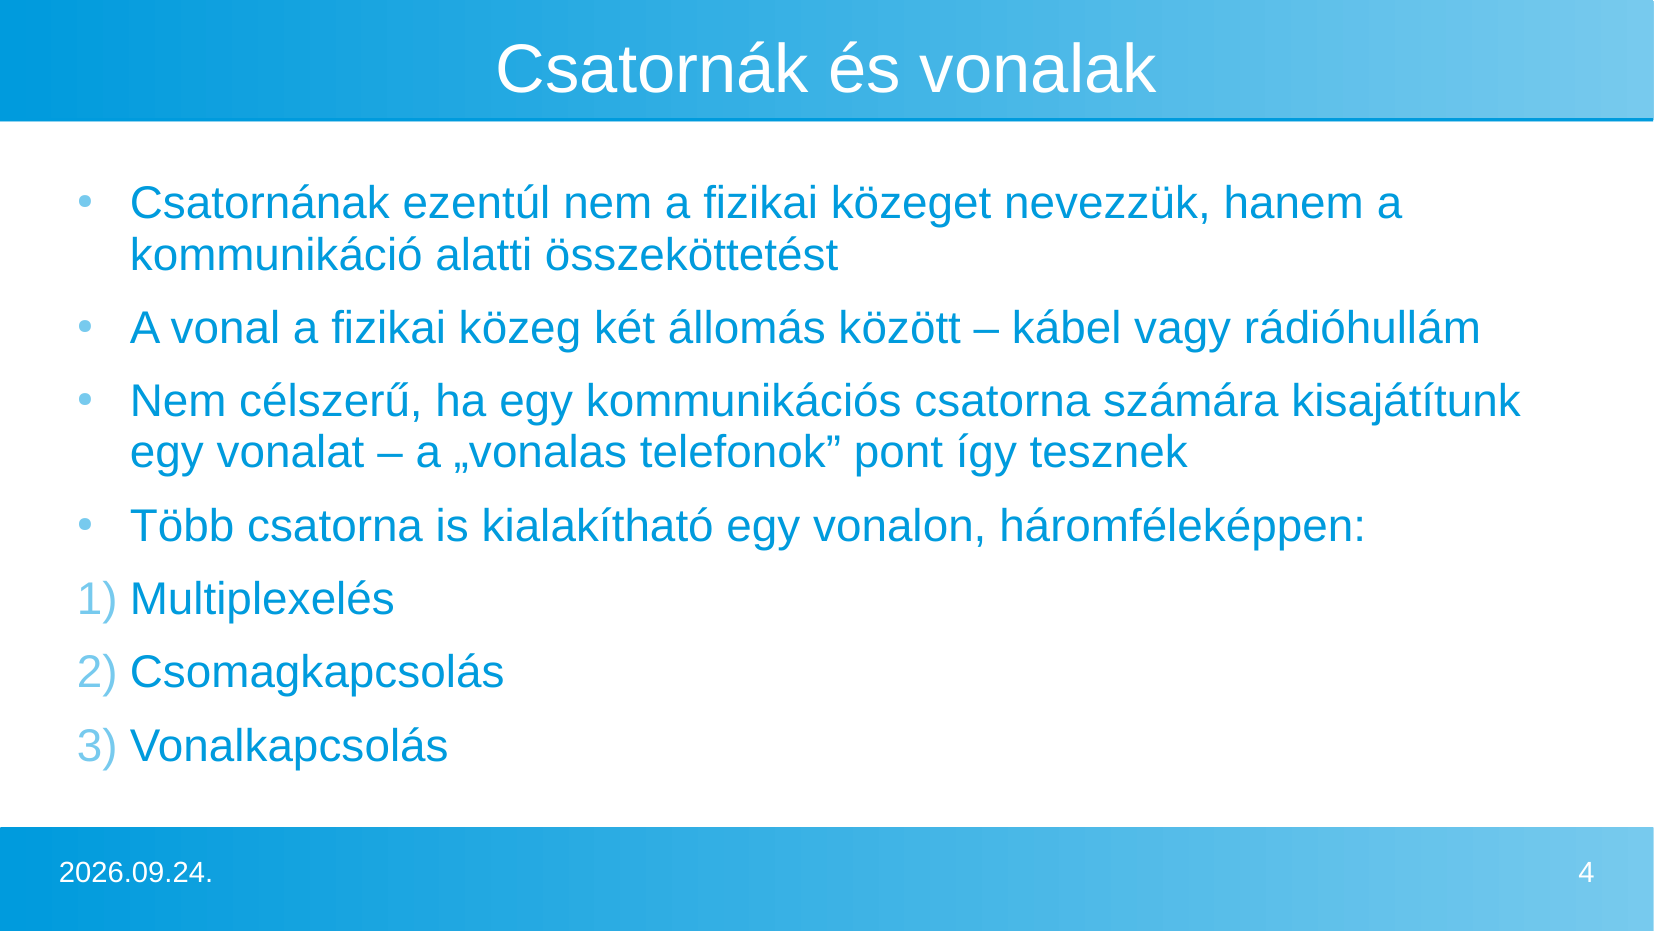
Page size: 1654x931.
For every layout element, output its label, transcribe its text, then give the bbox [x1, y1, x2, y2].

list Csatornának ezentúl nem a fizikai közeget nevezzük, hanem a kommunikáció alatti összeköttetést A vonal a fizikai közeg két állomás között – kábel vagy rádióhullám Nem célszerű, ha egy kommunikációs csatorna számára kisajátítunk egy vonalat – a „vonalas telefonok” pont így tesznek Több csatorna is kialakítható egy vonalon, háromféleképpen: Multiplexelés Csomagkapcsolás Vonalkapcsolás [59, 177, 1595, 827]
title Csatornák és vonalak [59, 29, 1595, 108]
